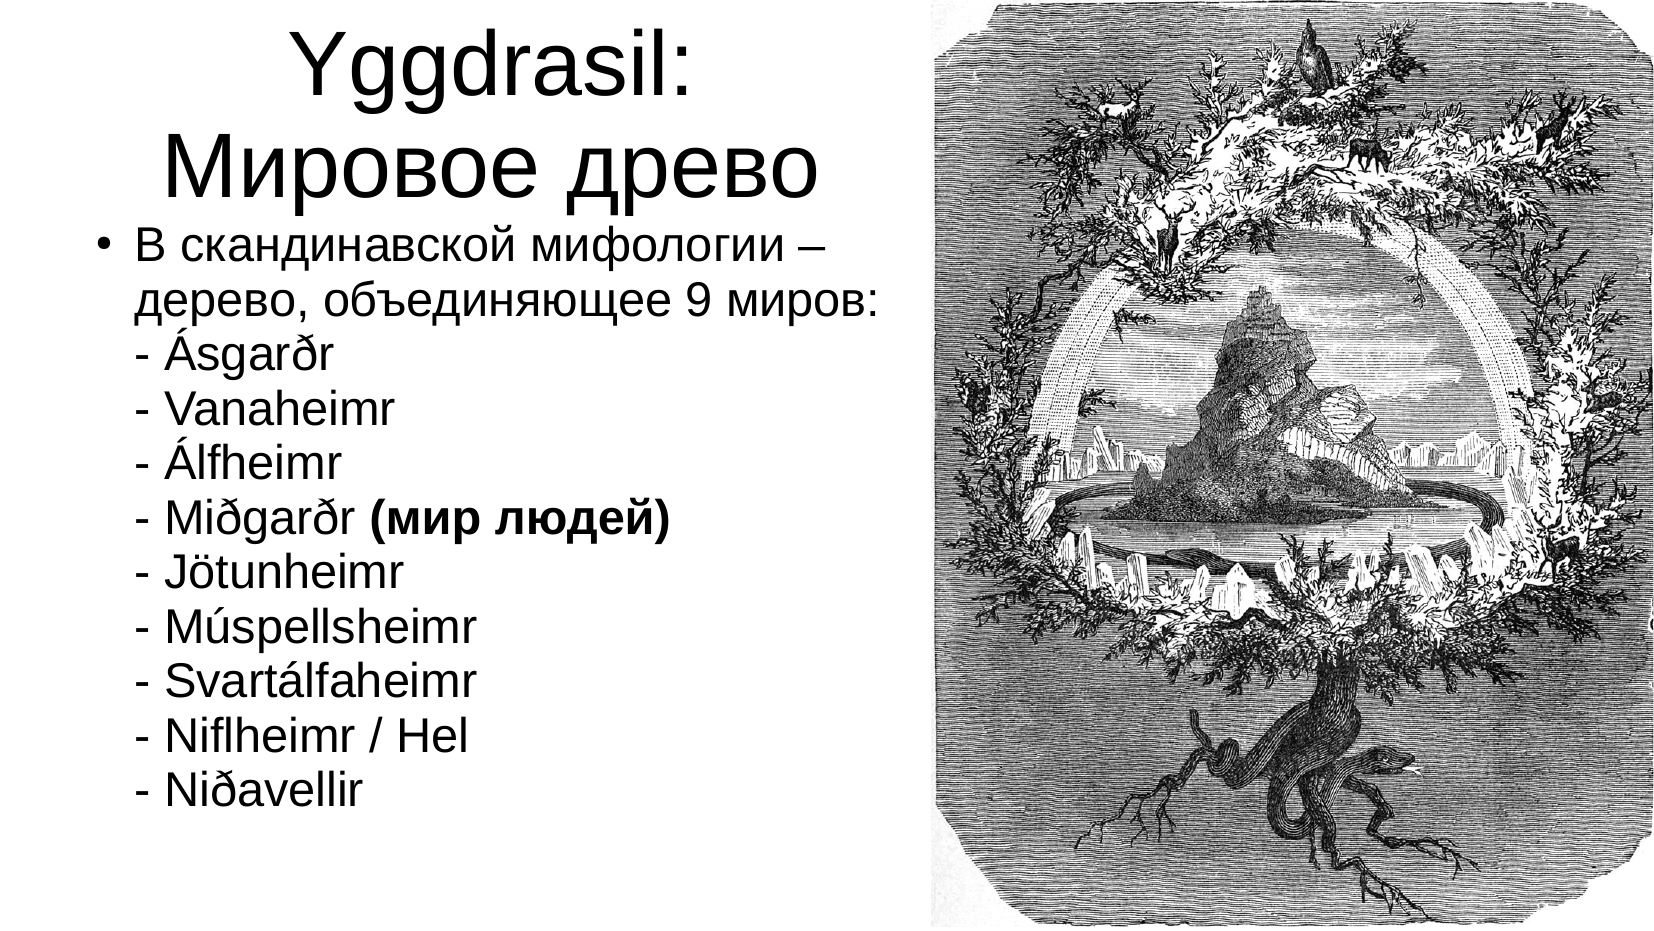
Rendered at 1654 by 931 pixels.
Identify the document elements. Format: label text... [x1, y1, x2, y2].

list В скандинавской мифологии – дерево, объединяющее 9 миров: - Ásgarðr - Vanaheimr - Álfheimr - Miðgarðr (мир людей) - Jötunheimr - Múspellsheimr - Svartálfaheimr - Niflheimr / Hel - Niðavellir [82, 217, 901, 863]
title Yggdrasil: Мировое древо [82, 12, 901, 217]
picture [931, 0, 1654, 927]
